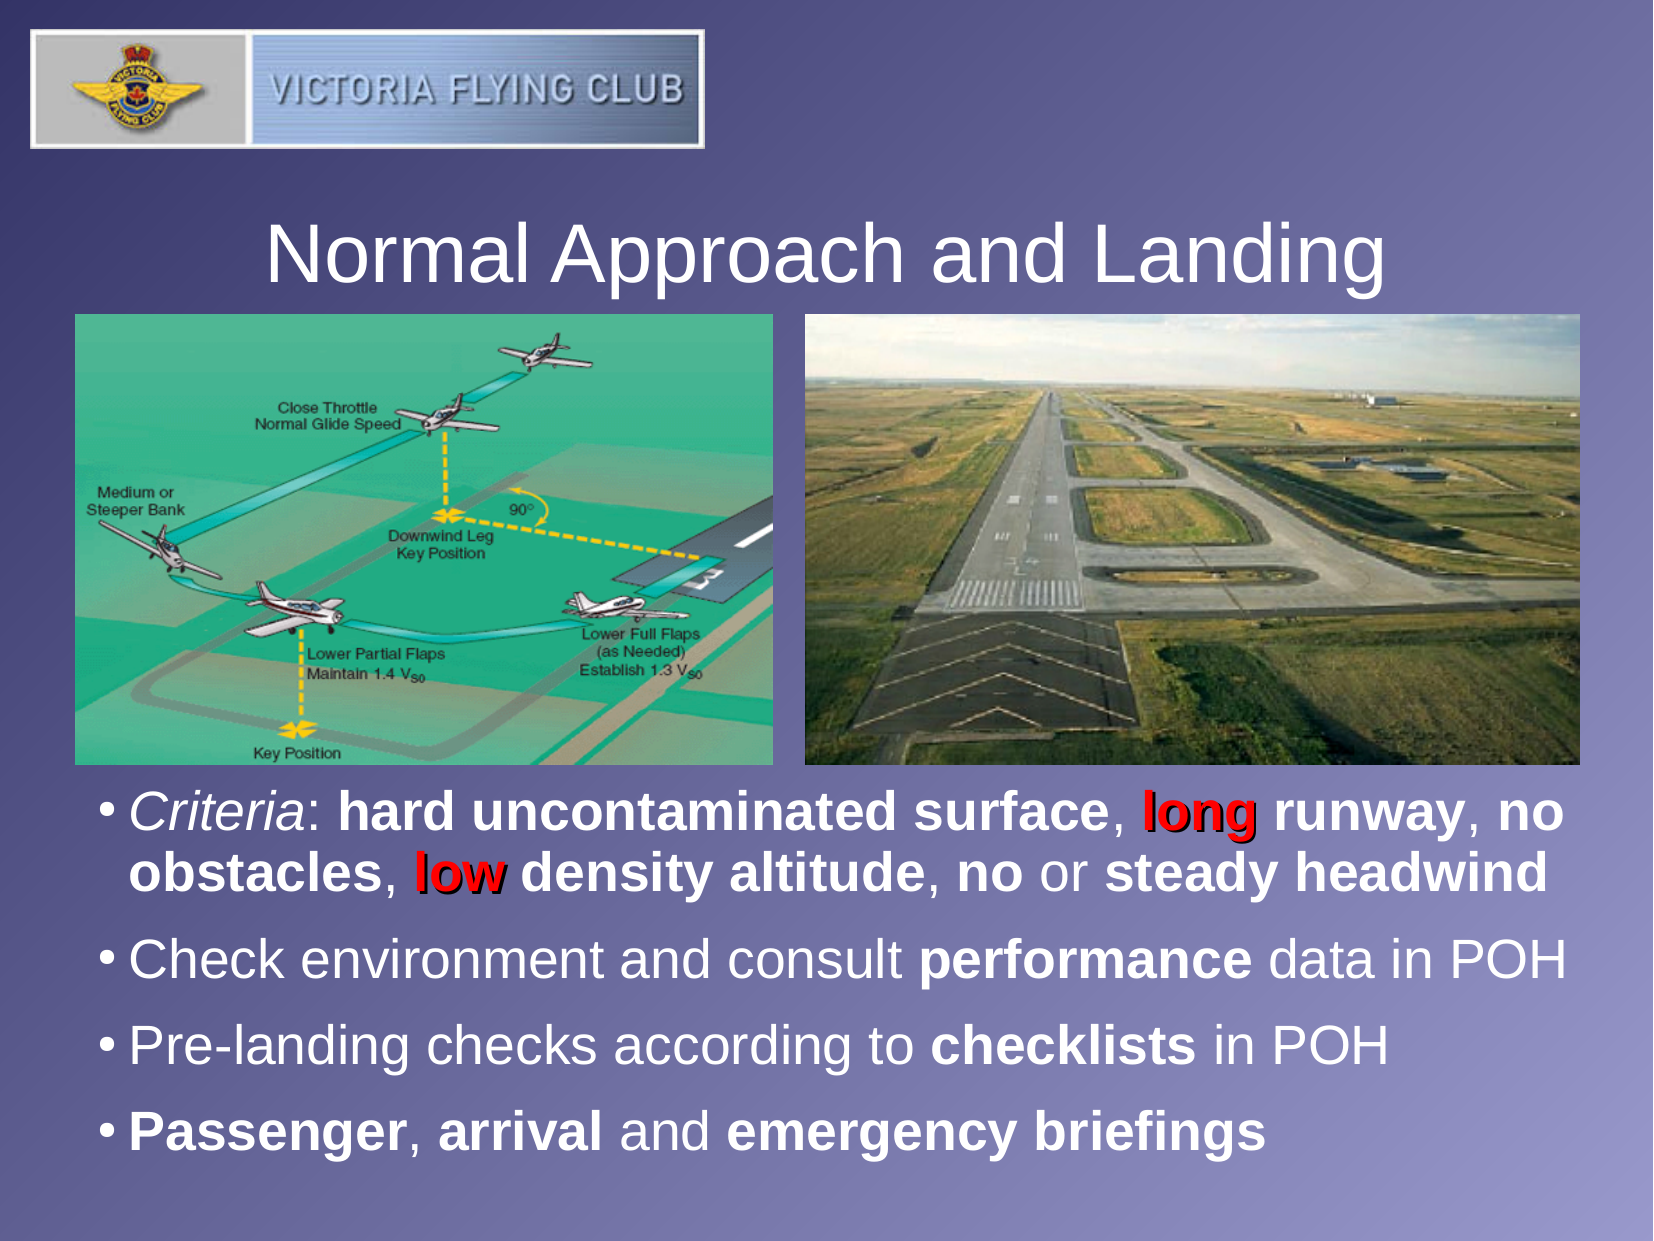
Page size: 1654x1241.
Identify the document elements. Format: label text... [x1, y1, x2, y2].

picture [805, 314, 1580, 766]
picture [30, 29, 705, 149]
list Criteria: hard uncontaminated surface, long runway, no obstacles, low density altitude, no or steady headwind Check environment and consult performance data in POH Pre-landing checks according to checklists in POH Passenger, arrival and emergency briefings [82, 780, 1571, 1201]
title Normal Approach and Landing [82, 150, 1571, 358]
picture [75, 314, 773, 766]
